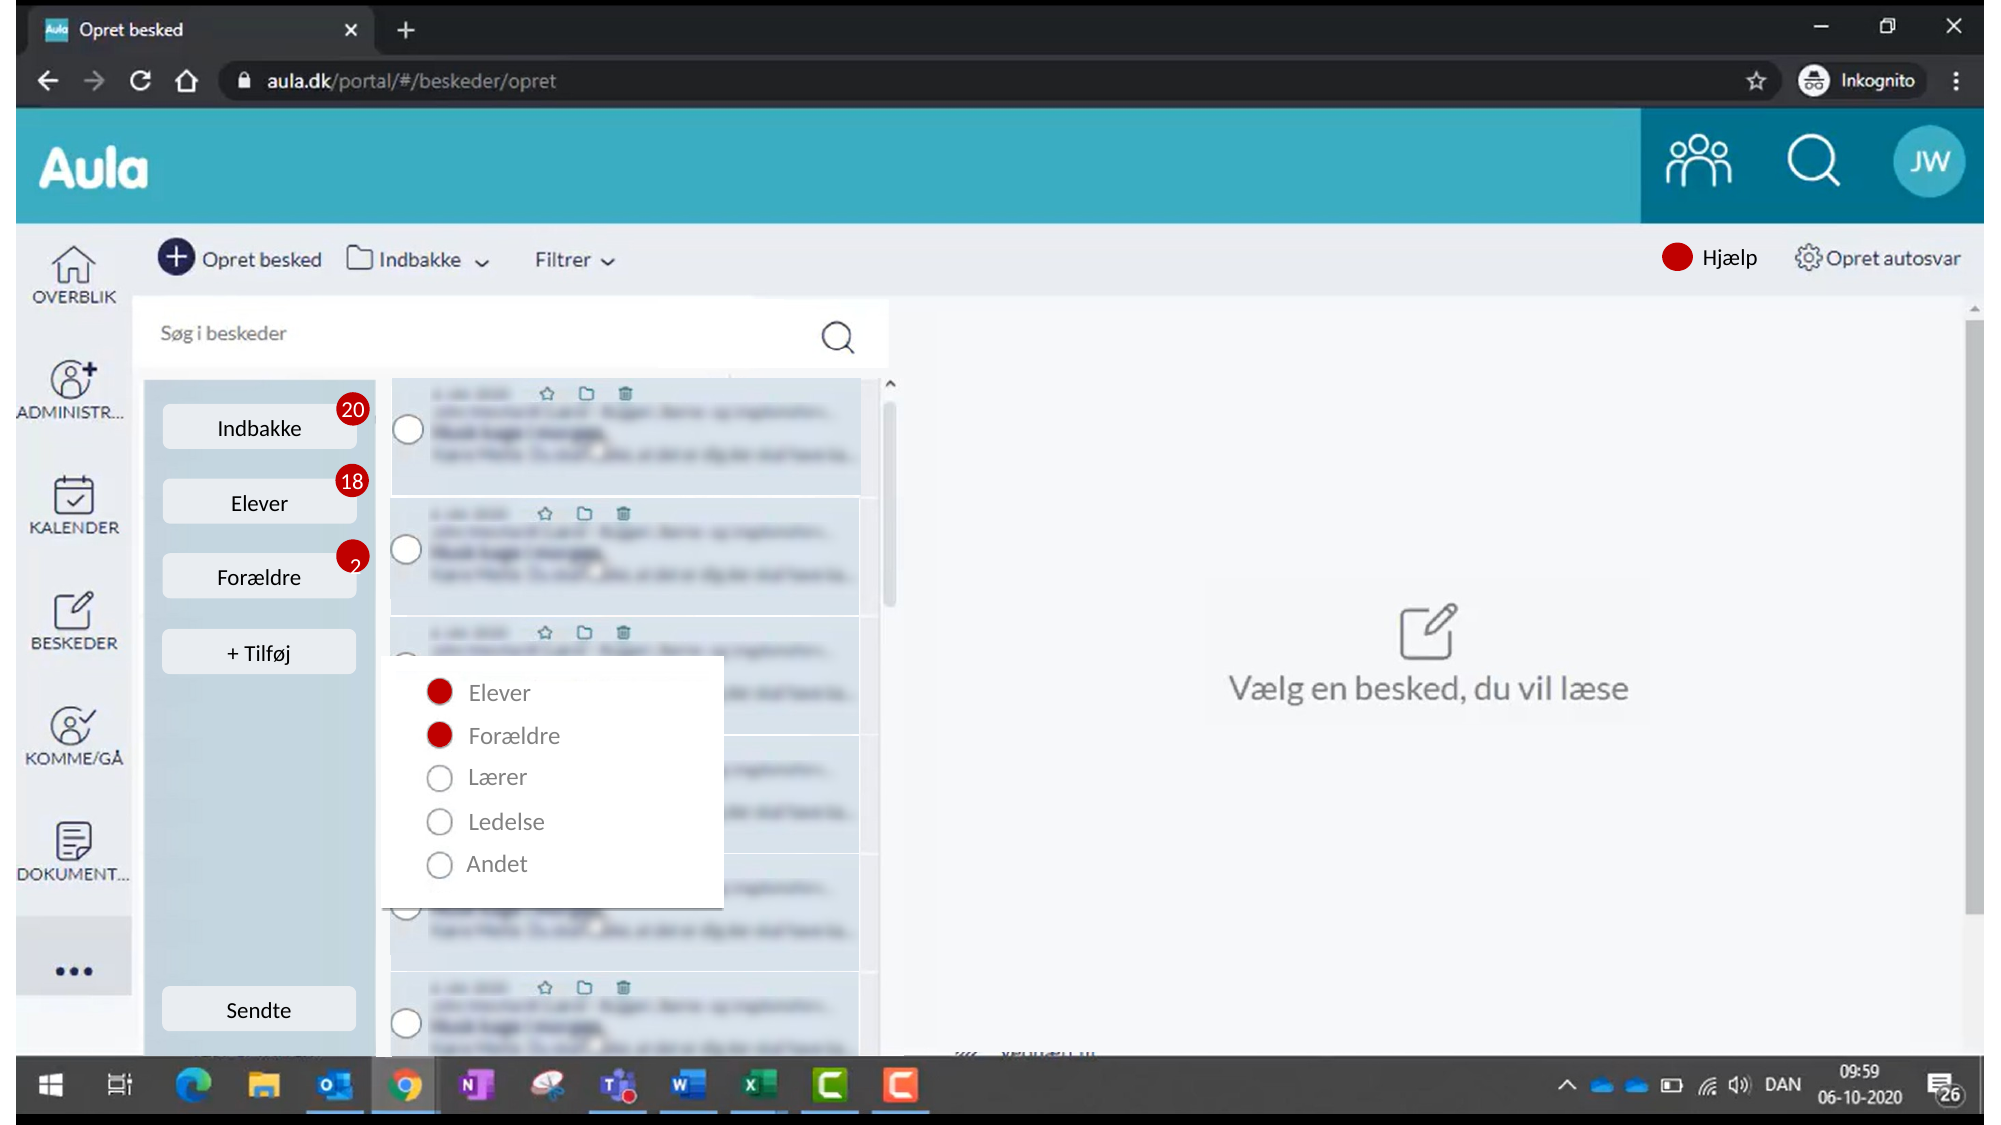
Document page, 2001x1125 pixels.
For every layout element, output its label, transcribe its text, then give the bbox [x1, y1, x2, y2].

text_box Ledelse [453, 798, 637, 844]
picture [16, 0, 1984, 1125]
text_box + Tilføj [162, 628, 357, 675]
text_box 2 [336, 539, 370, 573]
text_box Lærer [453, 752, 636, 798]
picture [1666, 131, 1732, 191]
text_box Forældre [453, 715, 637, 758]
text_box Forældre [162, 553, 357, 599]
text_box [427, 678, 452, 704]
text_box [427, 722, 452, 747]
text_box Hjælp [1687, 235, 1774, 279]
text_box Andet [451, 840, 634, 886]
text_box 18 [325, 459, 397, 503]
text_box Indbakke [162, 403, 357, 449]
text_box 20 [326, 387, 392, 431]
text_box Elever [453, 669, 637, 715]
picture [1785, 128, 1840, 186]
text_box Elever [162, 478, 357, 524]
text_box Sendte [162, 986, 357, 1032]
text_box [1662, 242, 1687, 271]
picture [1893, 126, 1965, 197]
